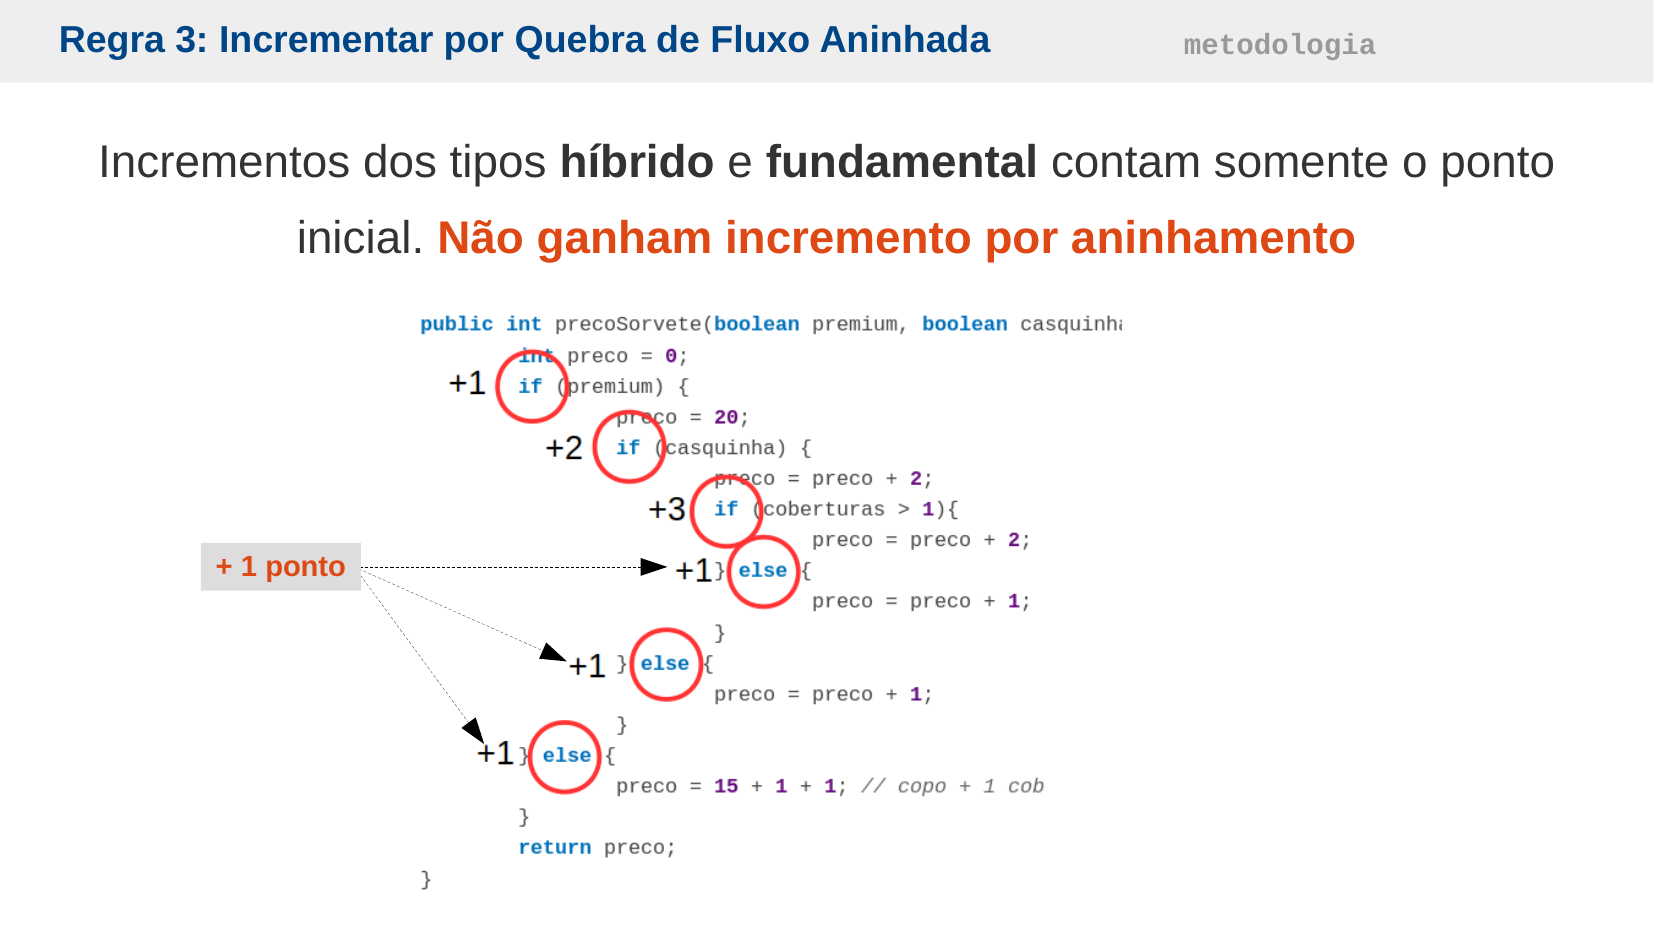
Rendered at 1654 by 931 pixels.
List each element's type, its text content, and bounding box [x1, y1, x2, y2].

text_box [0, 0, 1654, 83]
picture [413, 306, 1123, 898]
title Regra 3: Incrementar por Quebra de Fluxo Aninhada [59, 14, 1182, 66]
text_box Incrementos dos tipos híbrido e fundamental contam somente o ponto inicial. Não ganham incremento por aninhamento [59, 102, 1595, 296]
text_box + 1 ponto [200, 542, 361, 591]
text_box metodologia [1169, 23, 1644, 71]
